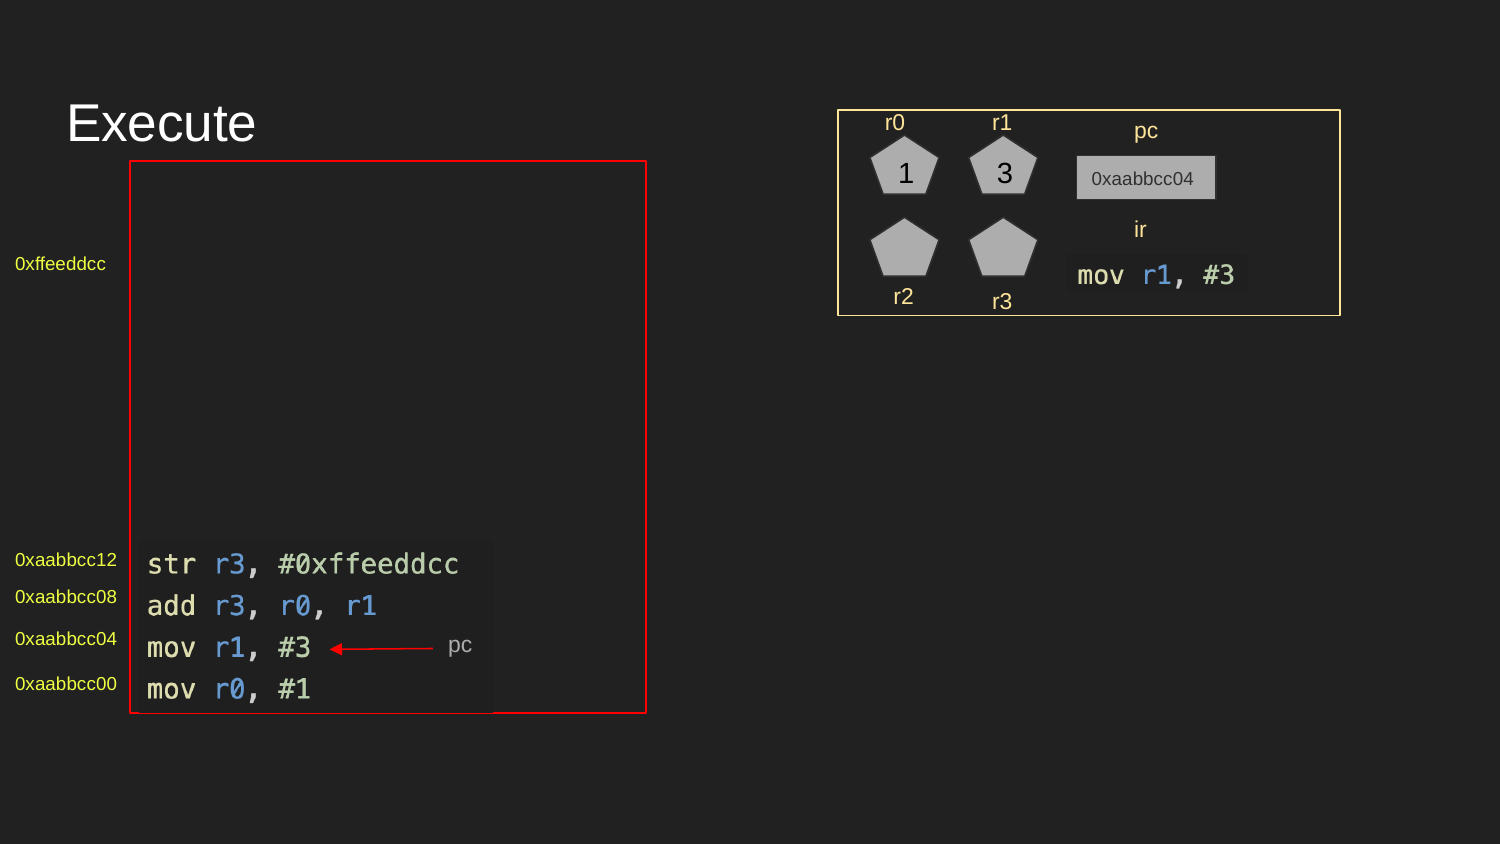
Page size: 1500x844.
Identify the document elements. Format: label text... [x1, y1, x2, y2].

text_box ir [1119, 199, 1180, 254]
text_box 0xaabbcc12 [0, 532, 140, 570]
text_box [869, 217, 940, 266]
text_box 0xaabbcc08 [0, 570, 139, 612]
picture [139, 541, 493, 713]
text_box 3 [968, 148, 1038, 195]
text_box pc [433, 614, 665, 669]
text_box r1 [977, 92, 1030, 148]
text_box 0xaabbcc00 [0, 657, 139, 702]
text_box pc [1119, 101, 1180, 155]
text_box 0xaabbcc04 [1076, 155, 1217, 200]
text_box r3 [977, 271, 1030, 326]
text_box r2 [878, 266, 931, 322]
text_box 0xaabbcc04 [0, 612, 139, 657]
text_box 0xffeeddcc [0, 236, 125, 281]
text_box r0 [869, 92, 923, 148]
title Execute [51, 72, 739, 167]
picture [1067, 254, 1248, 291]
text_box [968, 217, 1038, 271]
title Execute [131, 162, 645, 167]
text_box 1 [869, 147, 940, 195]
